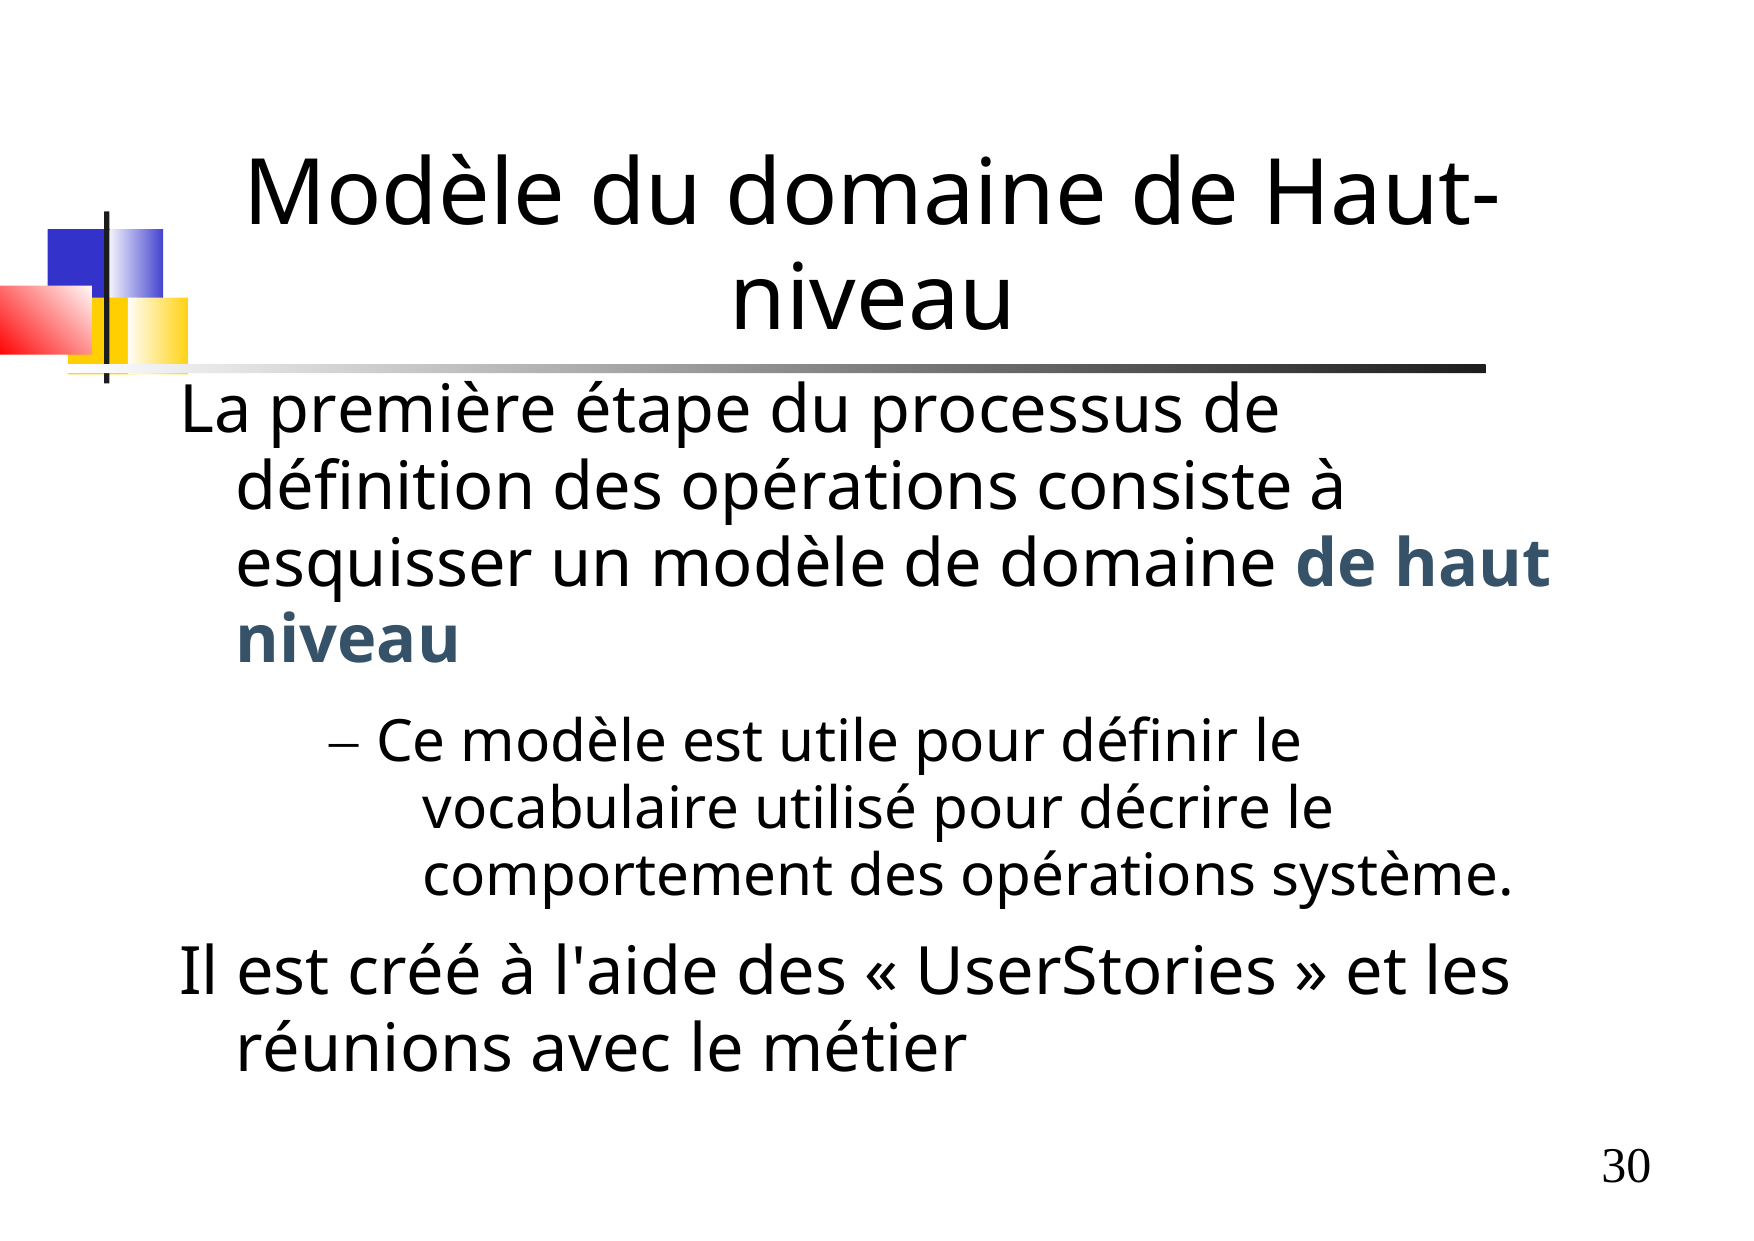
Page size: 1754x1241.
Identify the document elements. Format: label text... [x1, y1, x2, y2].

list La première étape du processus de définition des opérations consiste à esquisser un modèle de domaine de haut niveau Ce modèle est utile pour définir le vocabulaire utilisé pour décrire le comportement des opérations système. Il est créé à l'aide des « UserStories » et les réunions avec le métier [179, 371, 1567, 1091]
title Modèle du domaine de Haut-niveau [179, 139, 1567, 351]
